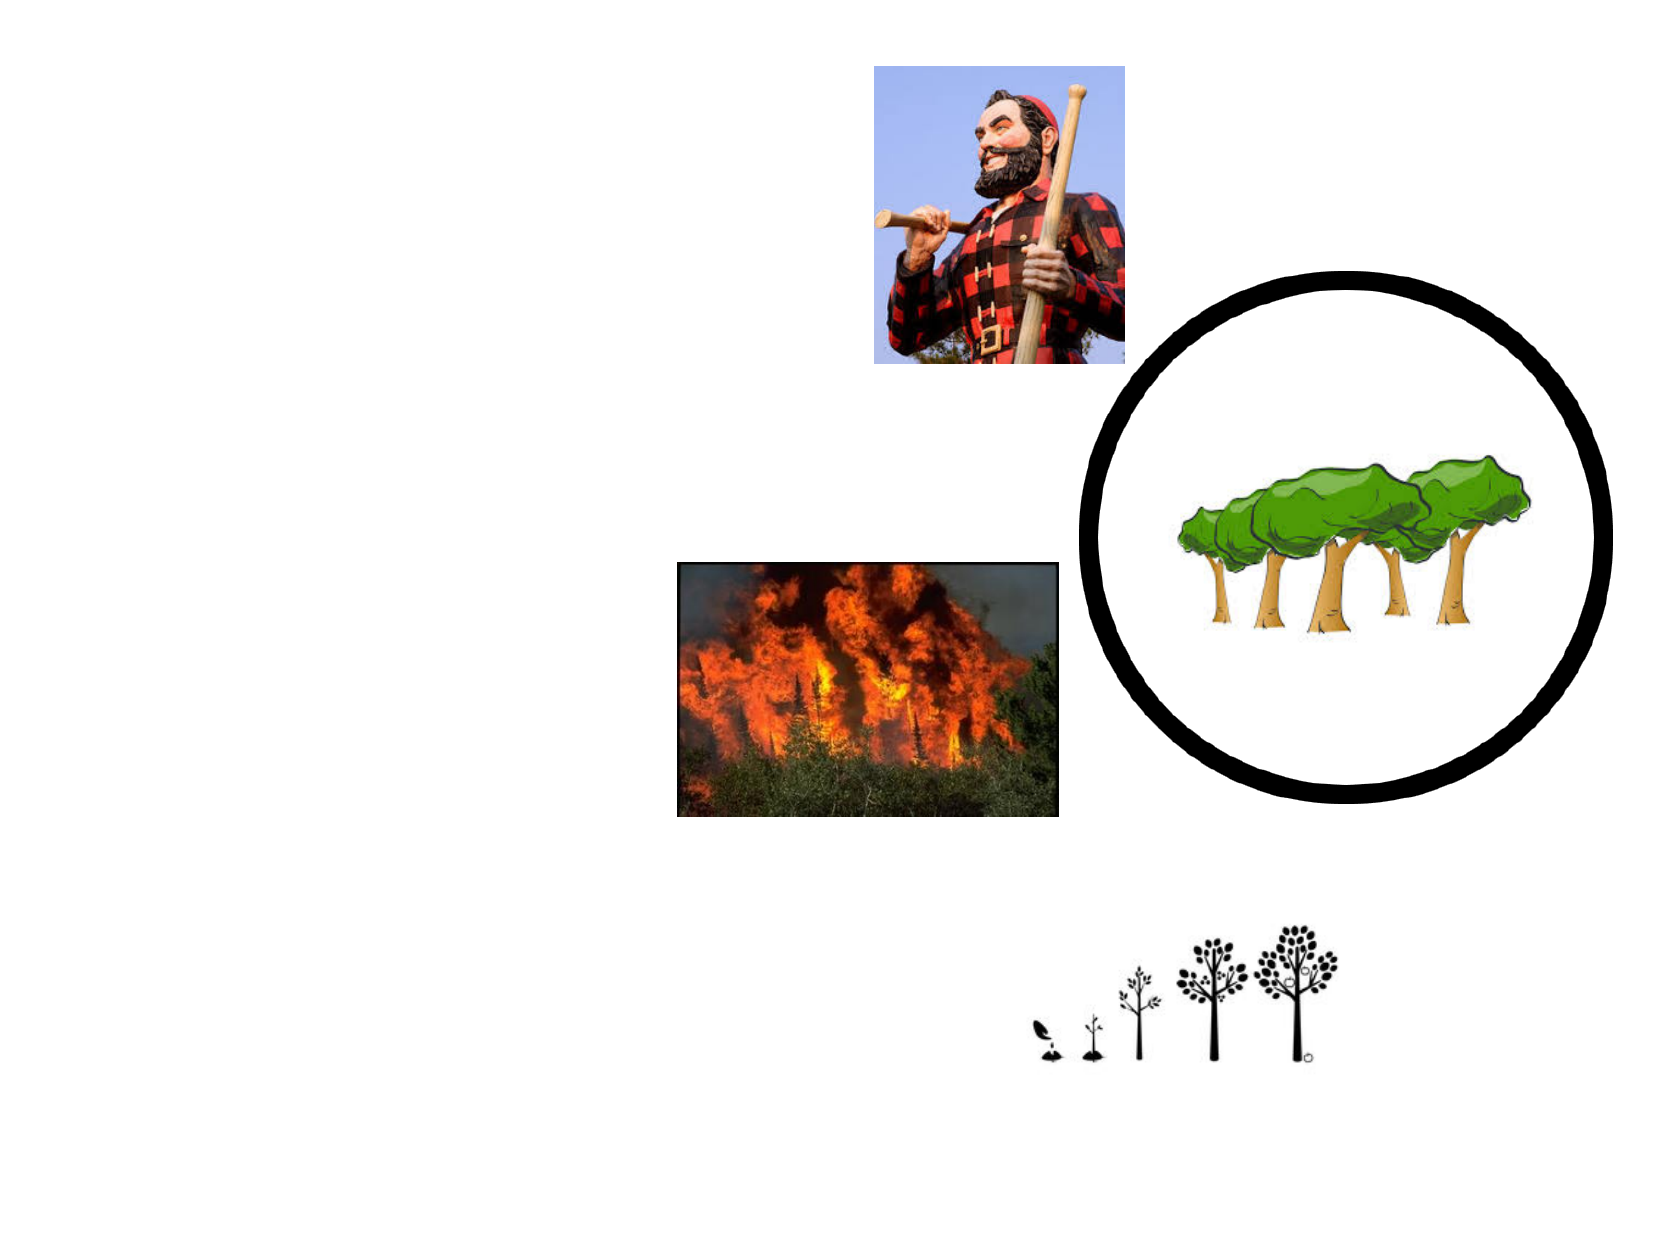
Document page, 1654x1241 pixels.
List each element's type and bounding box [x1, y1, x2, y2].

picture [874, 66, 1621, 811]
picture [1015, 843, 1356, 1145]
picture [677, 562, 1059, 817]
